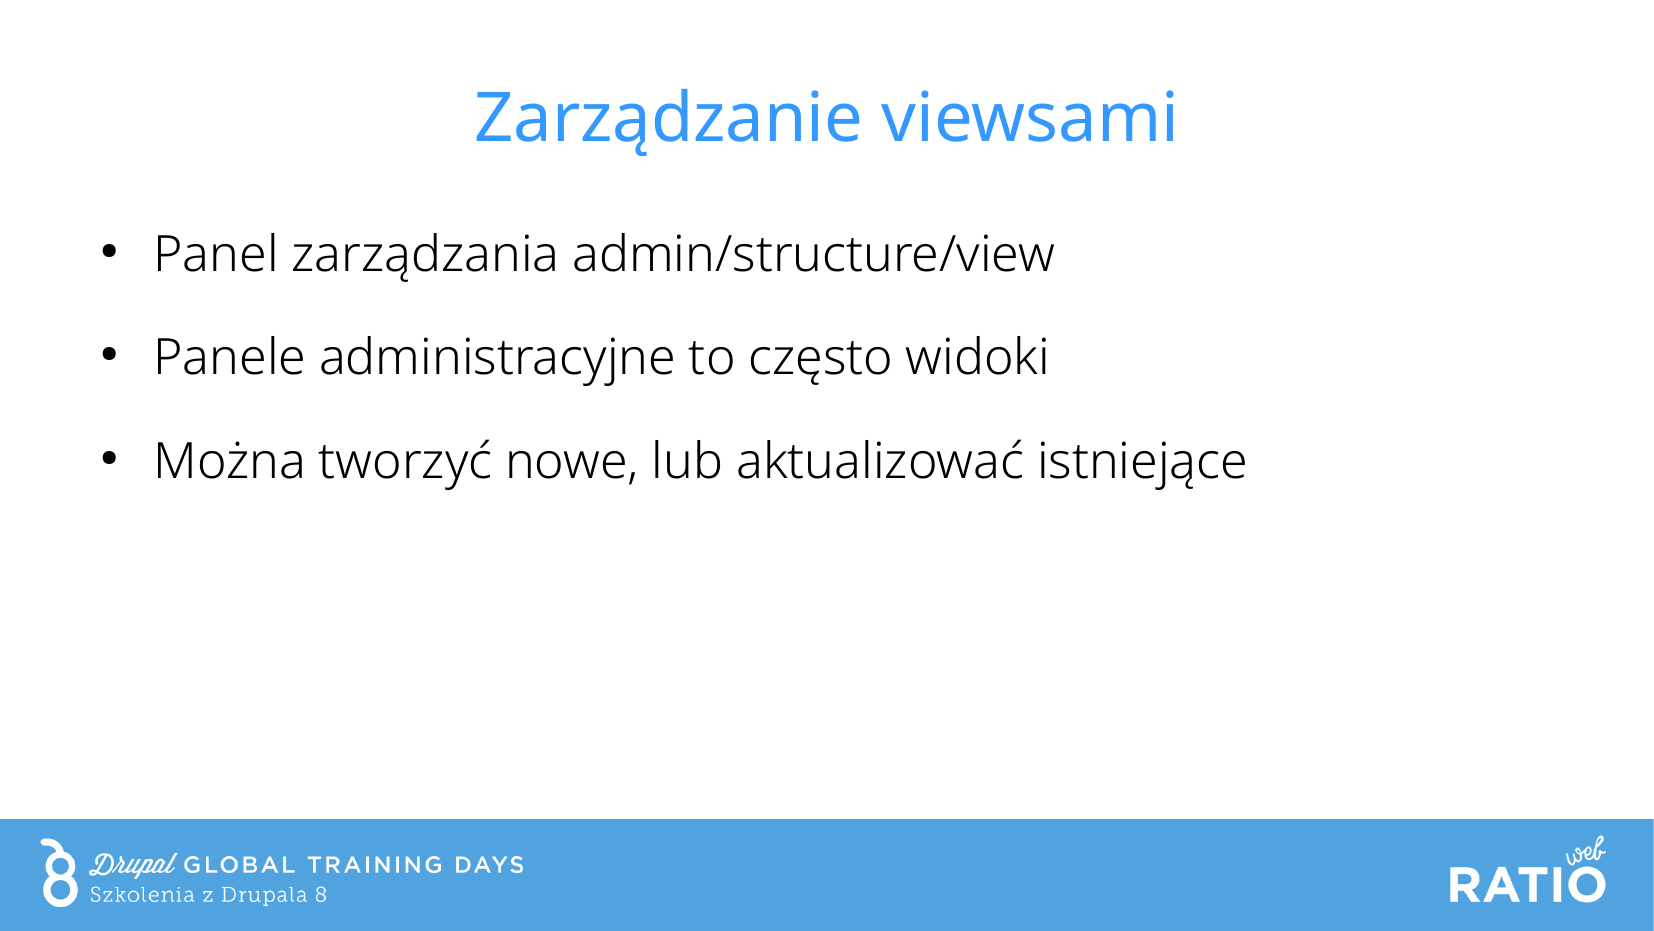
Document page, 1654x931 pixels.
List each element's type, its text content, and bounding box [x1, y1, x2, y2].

picture [0, 0, 1654, 931]
title Zarządzanie viewsami [82, 37, 1571, 193]
list Panel zarządzania admin/structure/view Panele administracyjne to często widoki Można tworzyć nowe, lub aktualizować istniejące [82, 217, 1571, 758]
